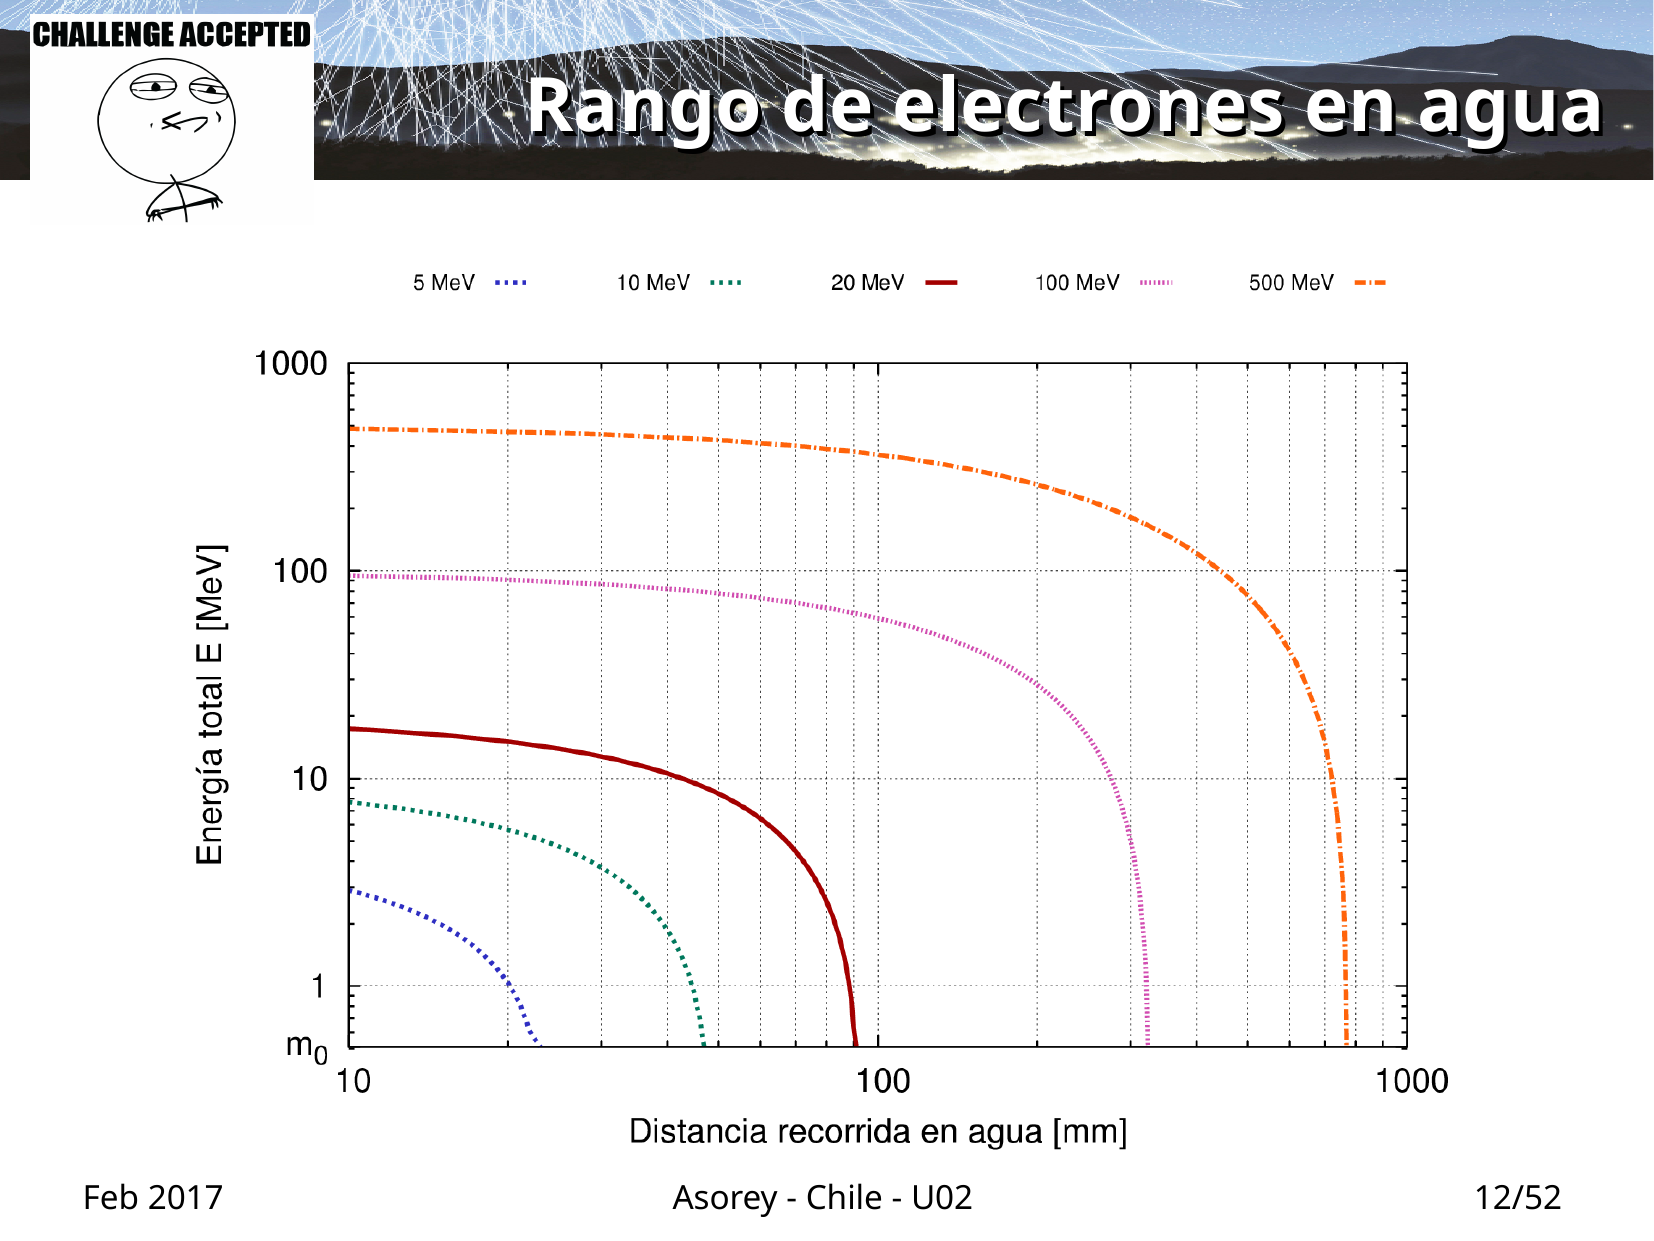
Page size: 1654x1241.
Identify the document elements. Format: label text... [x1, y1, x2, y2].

picture [182, 254, 1468, 1156]
title Rango de electrones en agua [314, 15, 1606, 191]
picture [0, 0, 1654, 226]
